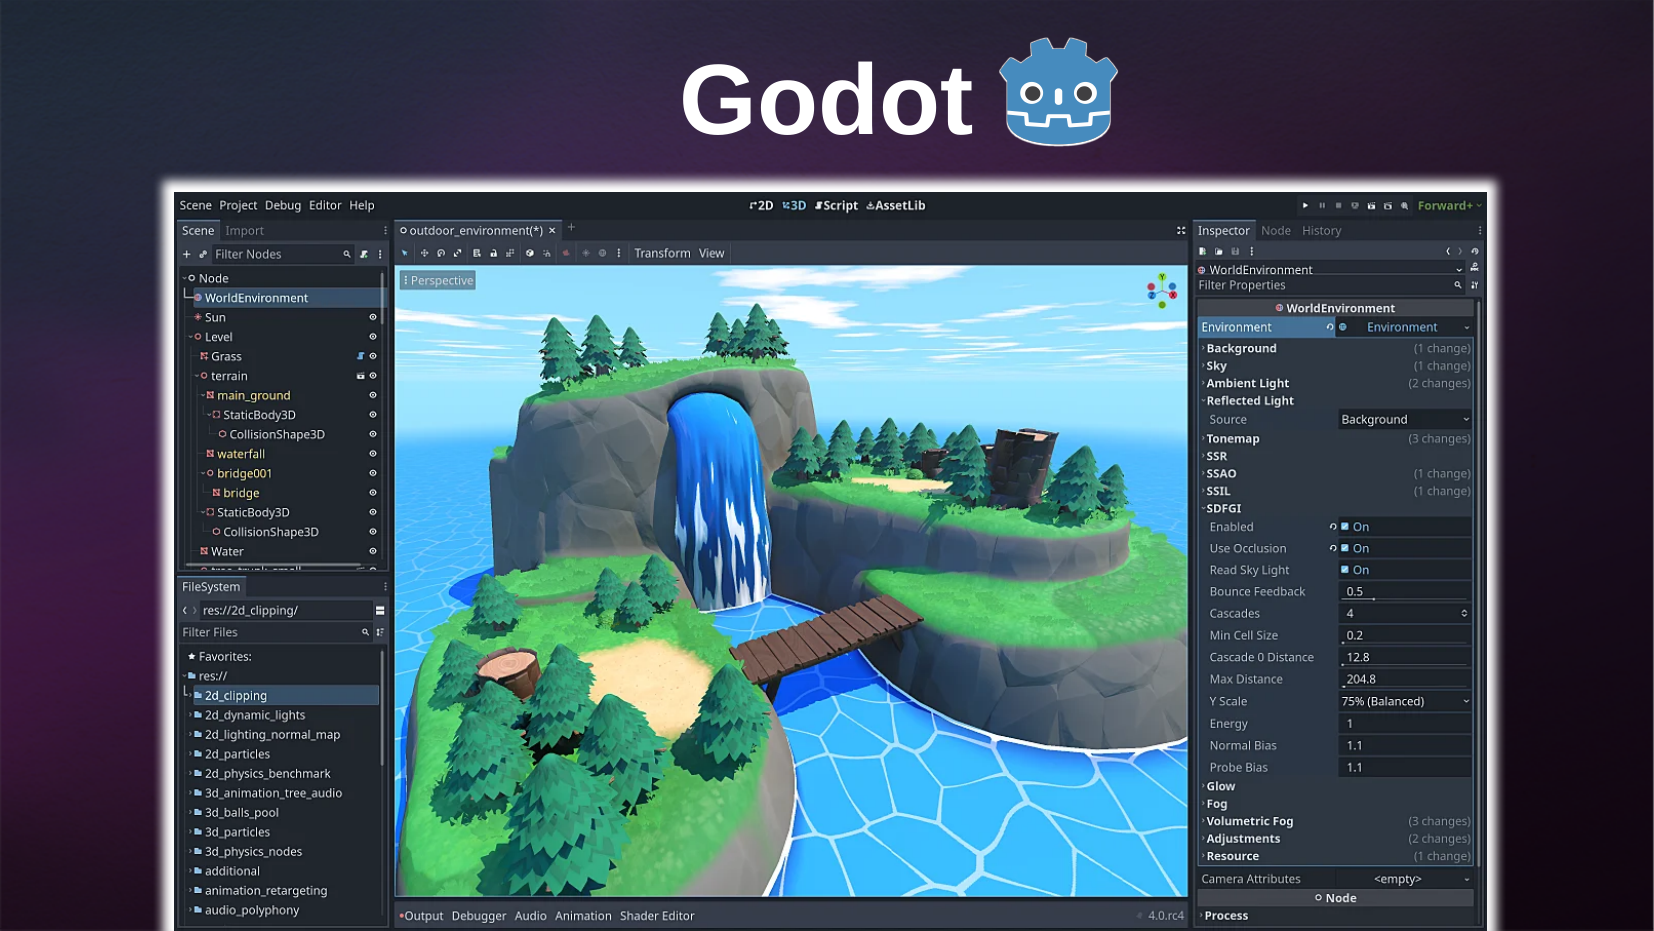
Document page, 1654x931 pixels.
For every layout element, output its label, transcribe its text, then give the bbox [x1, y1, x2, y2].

picture [0, 0, 1654, 931]
title Godot [82, 21, 1571, 178]
picture [994, 29, 1123, 154]
picture [174, 192, 1487, 931]
